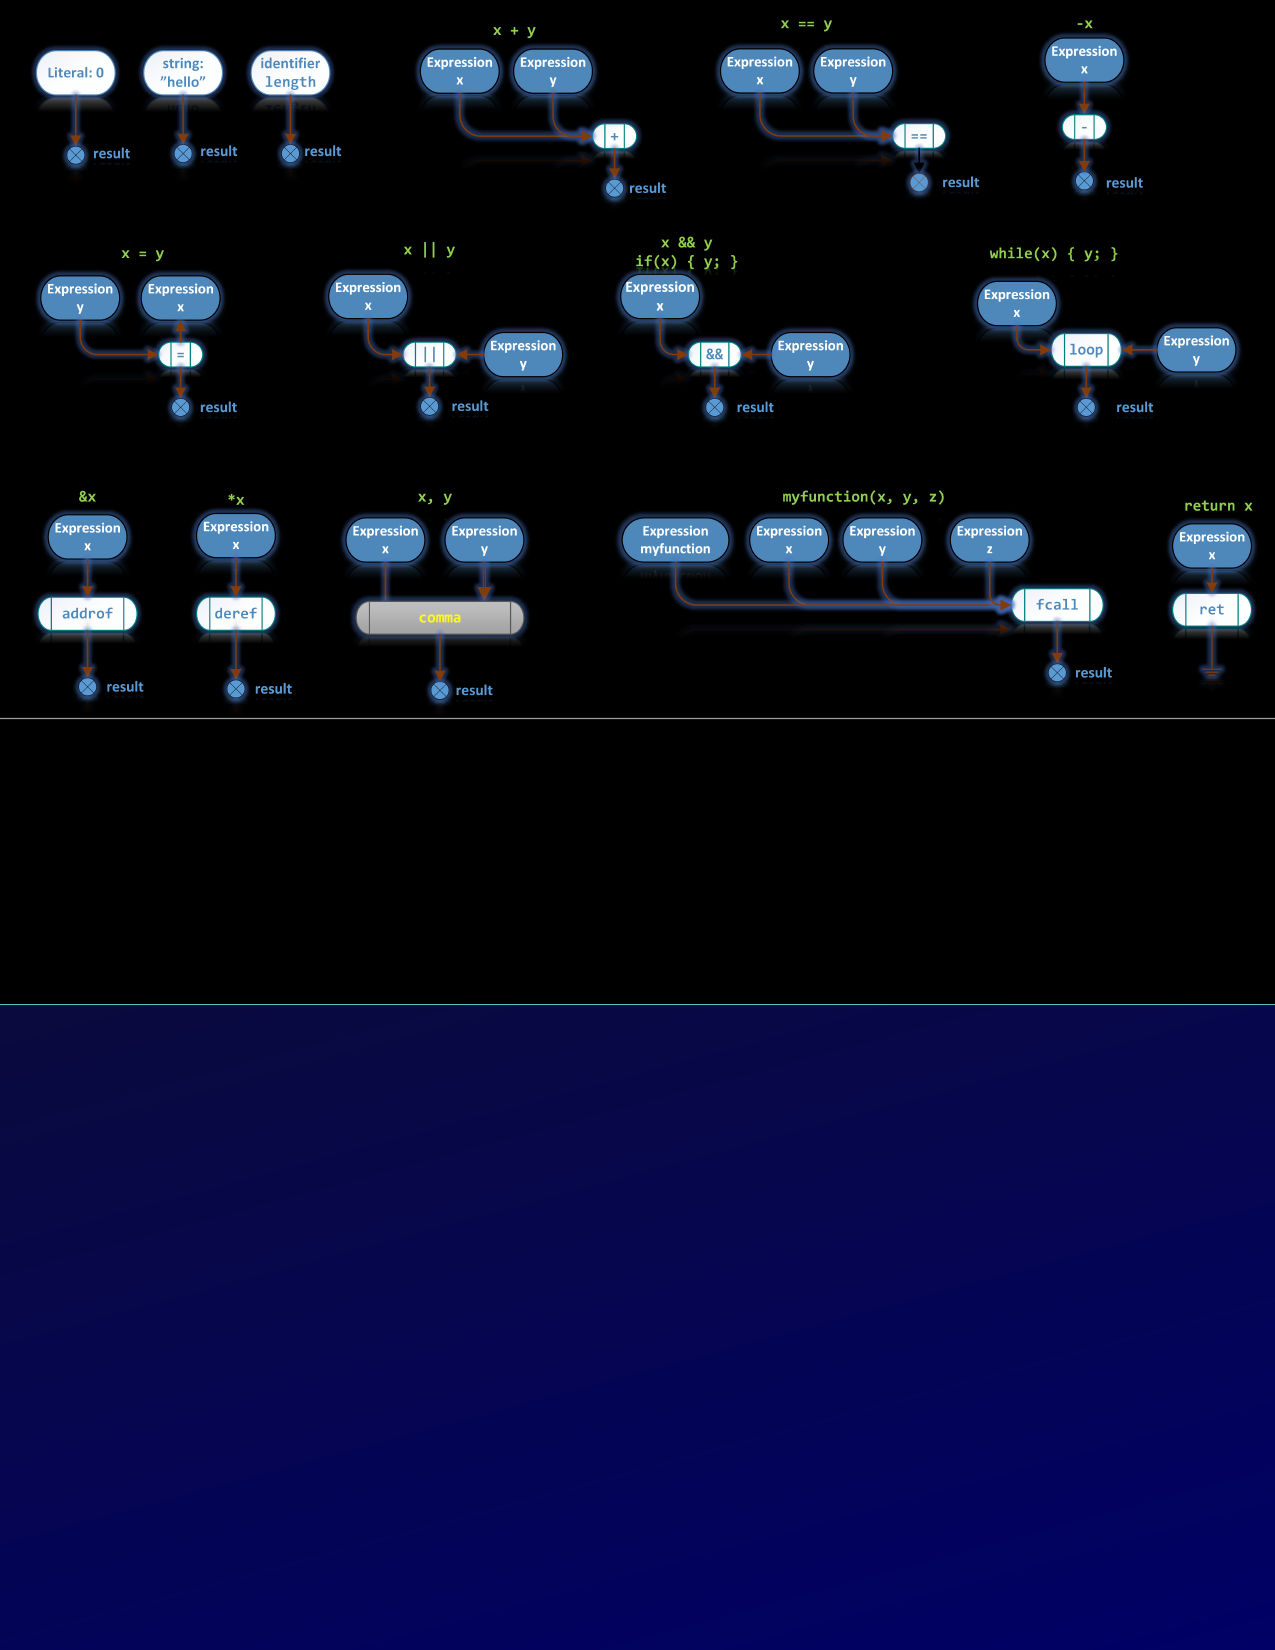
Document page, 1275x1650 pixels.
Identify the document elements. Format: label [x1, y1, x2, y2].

picture [0, 0, 1275, 717]
picture [0, 720, 1275, 1005]
